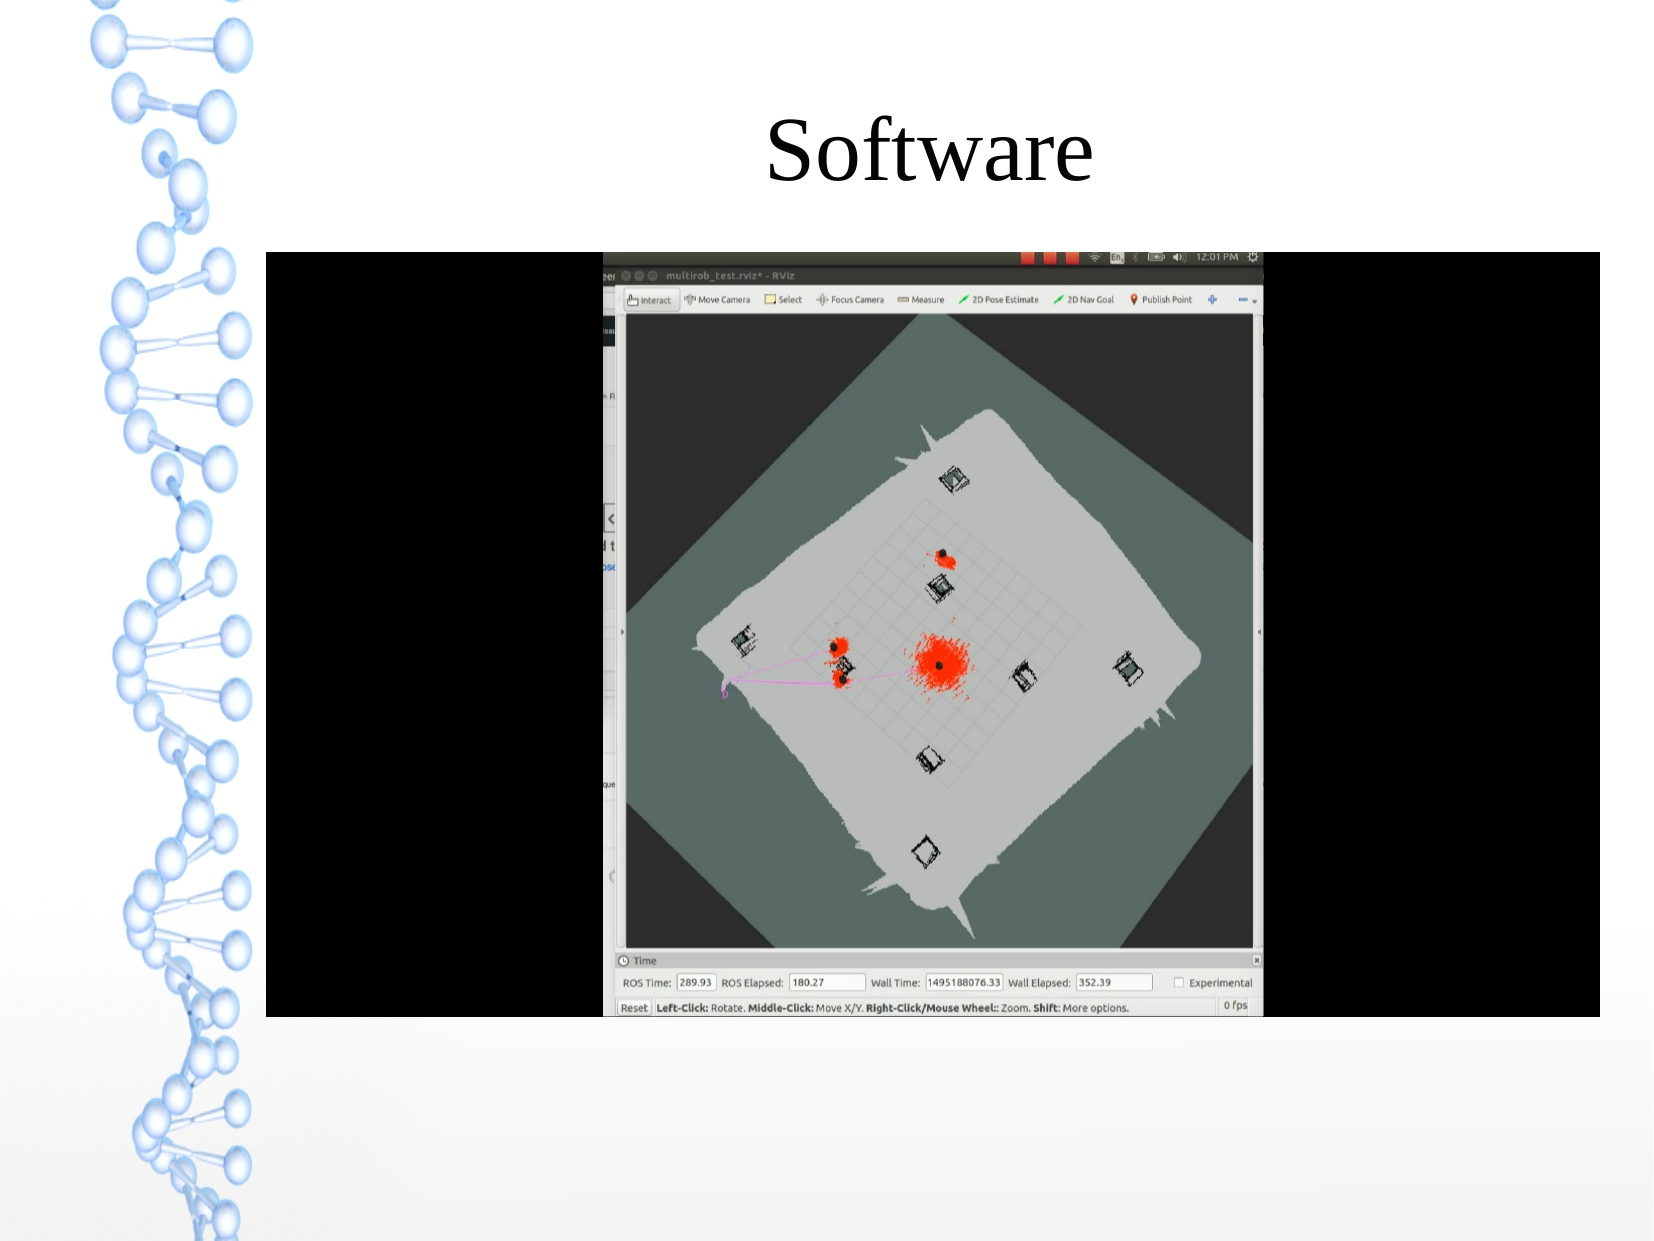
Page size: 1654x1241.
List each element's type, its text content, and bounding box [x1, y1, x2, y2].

title Software [265, 47, 1595, 251]
picture [0, 0, 1654, 1241]
text_box [265, 251, 1601, 1017]
